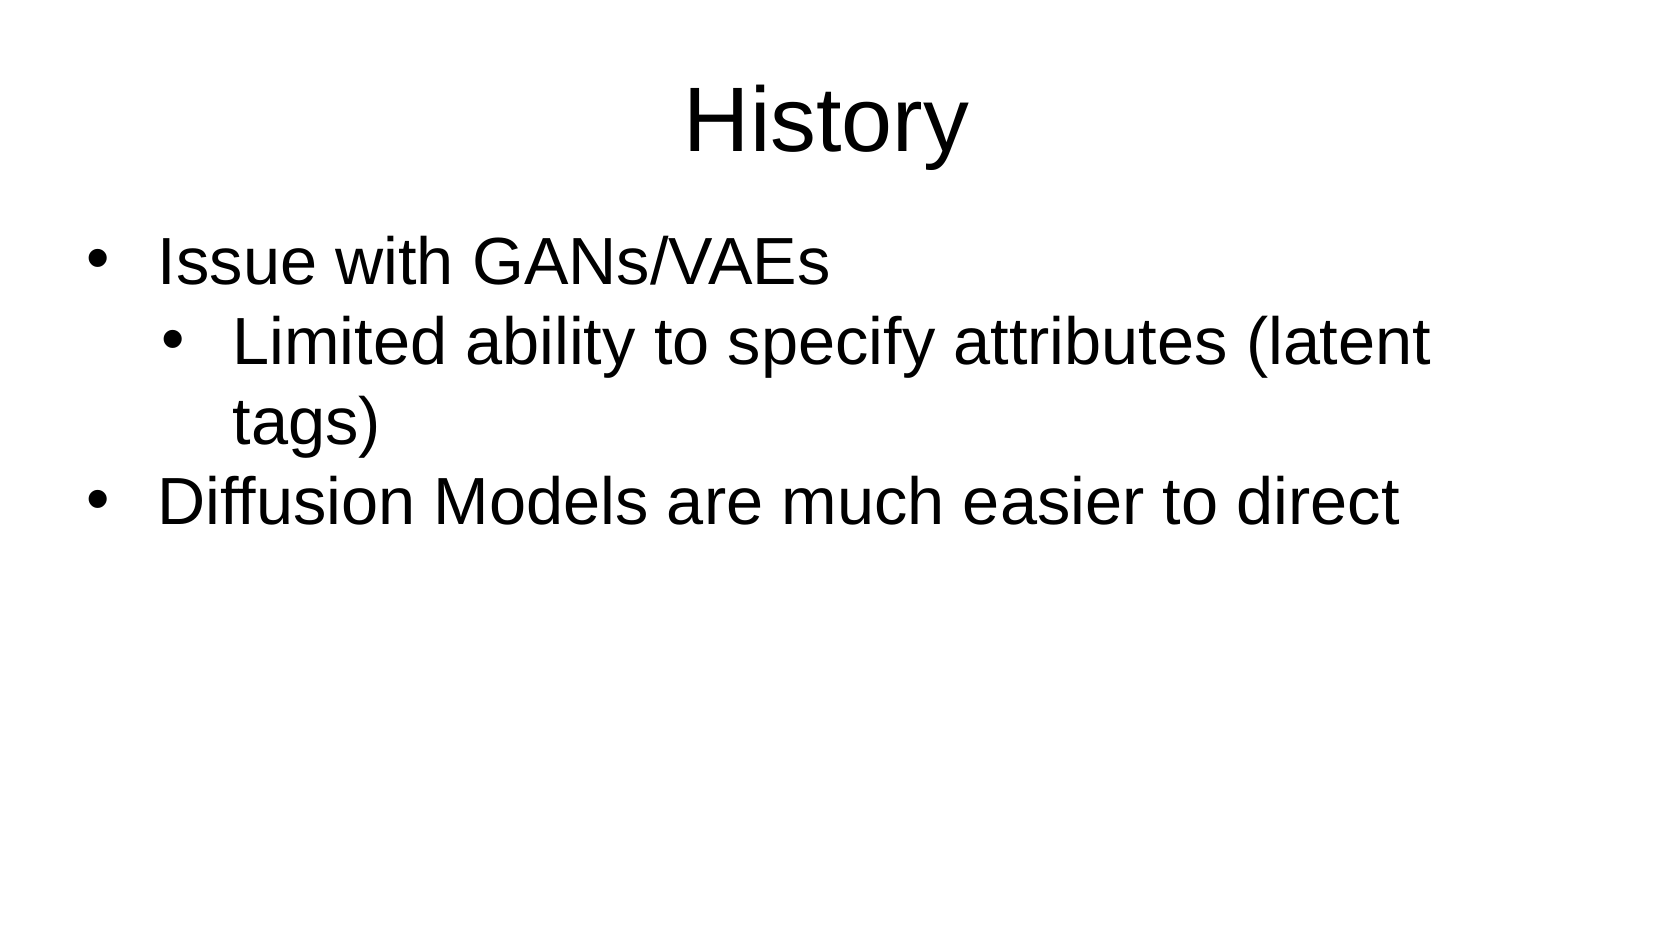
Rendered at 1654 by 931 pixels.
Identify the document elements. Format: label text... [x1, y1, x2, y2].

list Issue with GANs/VAEs Limited ability to specify attributes (latent tags) Diffusion Models are much easier to direct [82, 217, 1571, 758]
title History [82, 37, 1571, 193]
